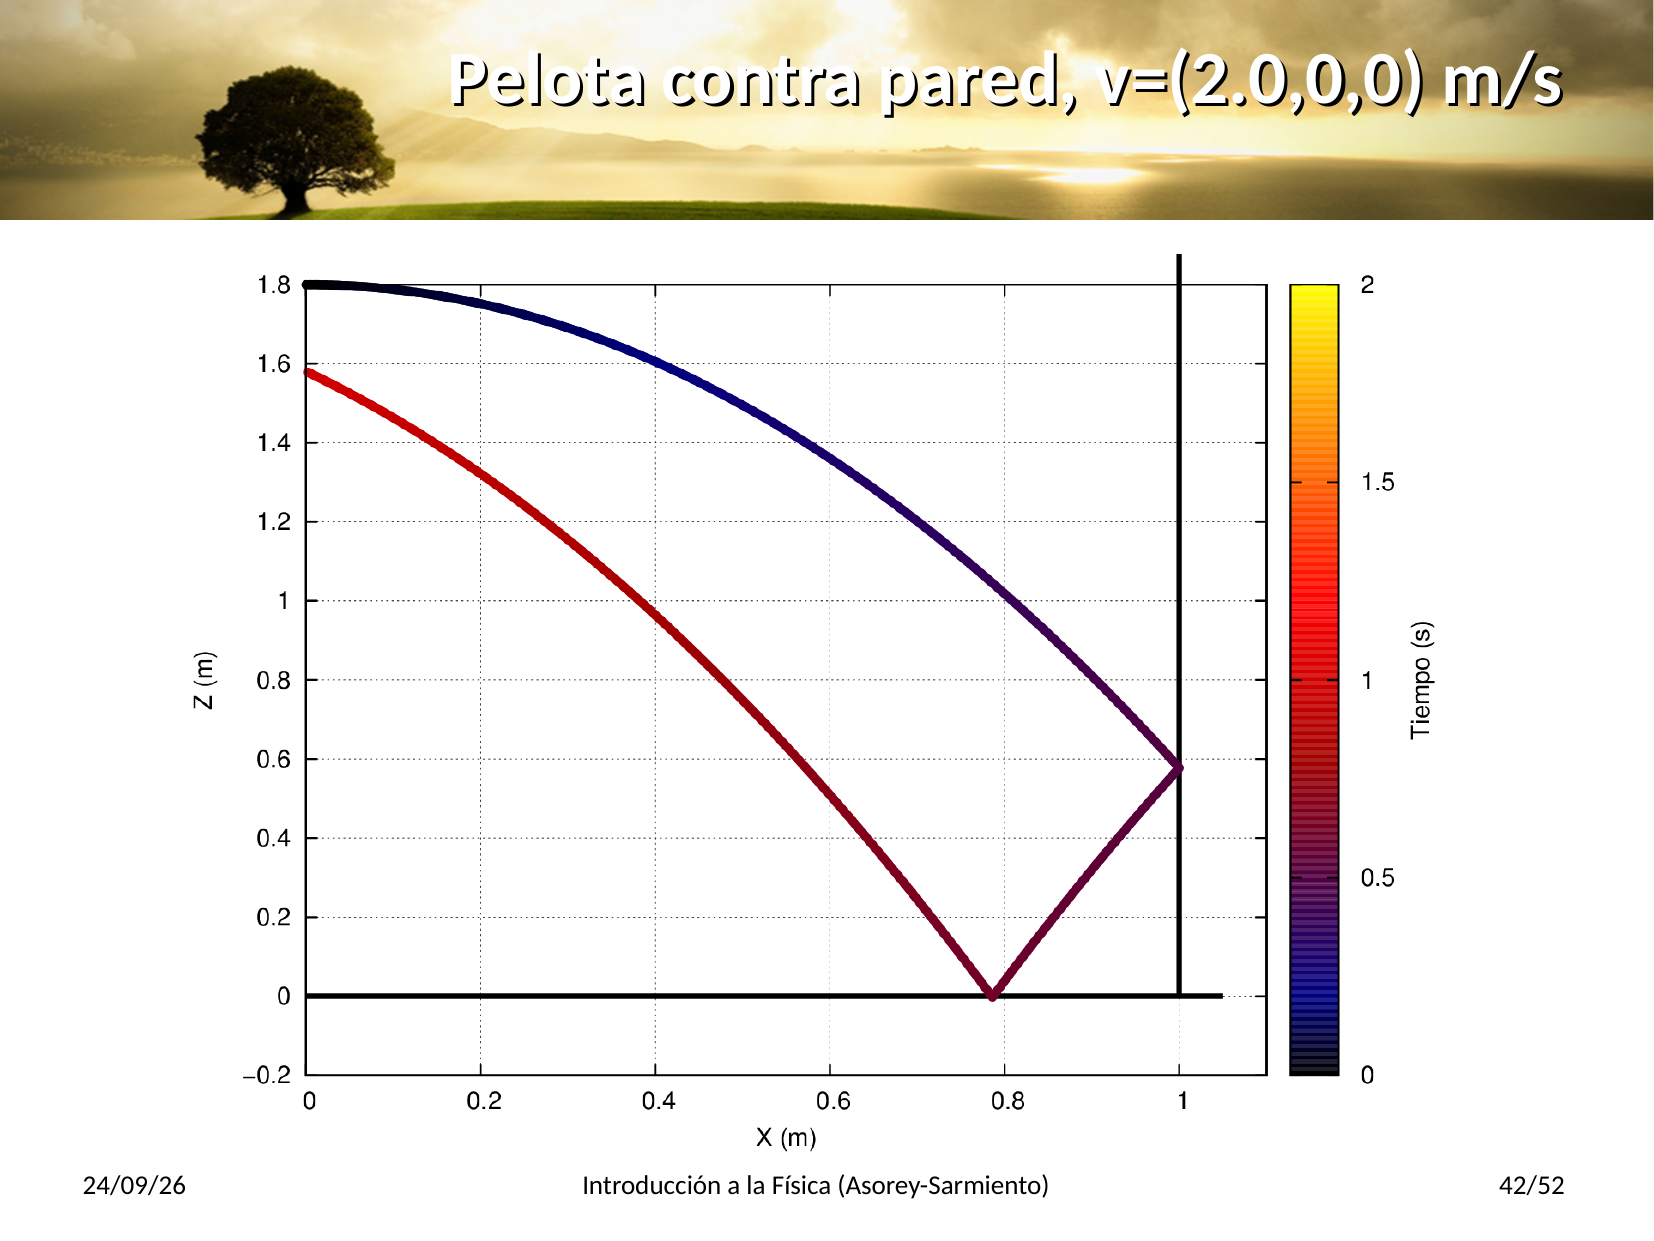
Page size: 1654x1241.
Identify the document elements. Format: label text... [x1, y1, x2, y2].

picture [183, 254, 1470, 1156]
title Pelota contra pared, v=(2.0,0,0) m/s [75, 19, 1564, 151]
picture [0, 0, 1654, 220]
